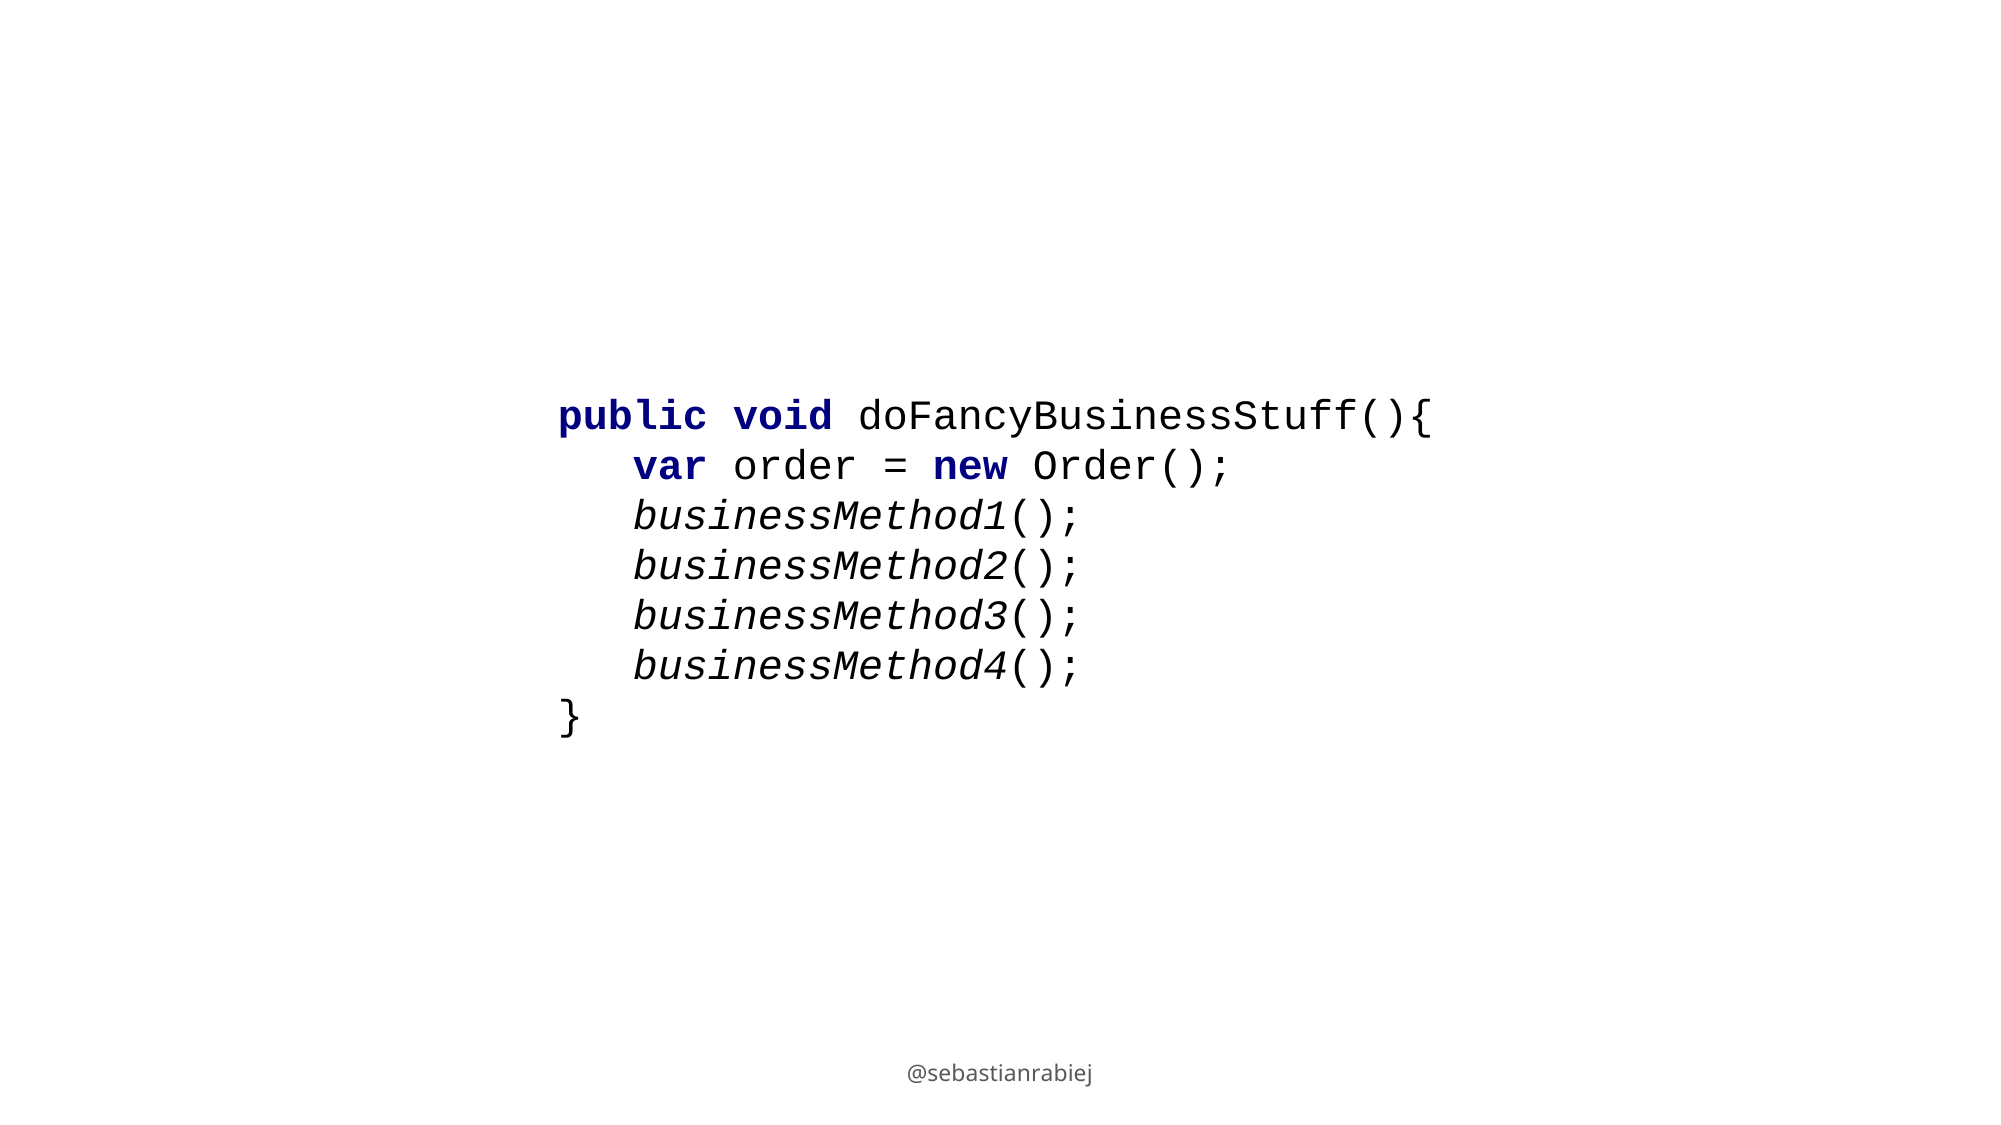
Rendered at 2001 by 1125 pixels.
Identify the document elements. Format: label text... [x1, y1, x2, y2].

text_box @sebastianrabiej [662, 1042, 1338, 1103]
text_box public void doFancyBusinessStuff(){ var order = new Order(); businessMethod1(); businessMethod2(); businessMethod3(); businessMethod4(); } [543, 380, 1448, 745]
